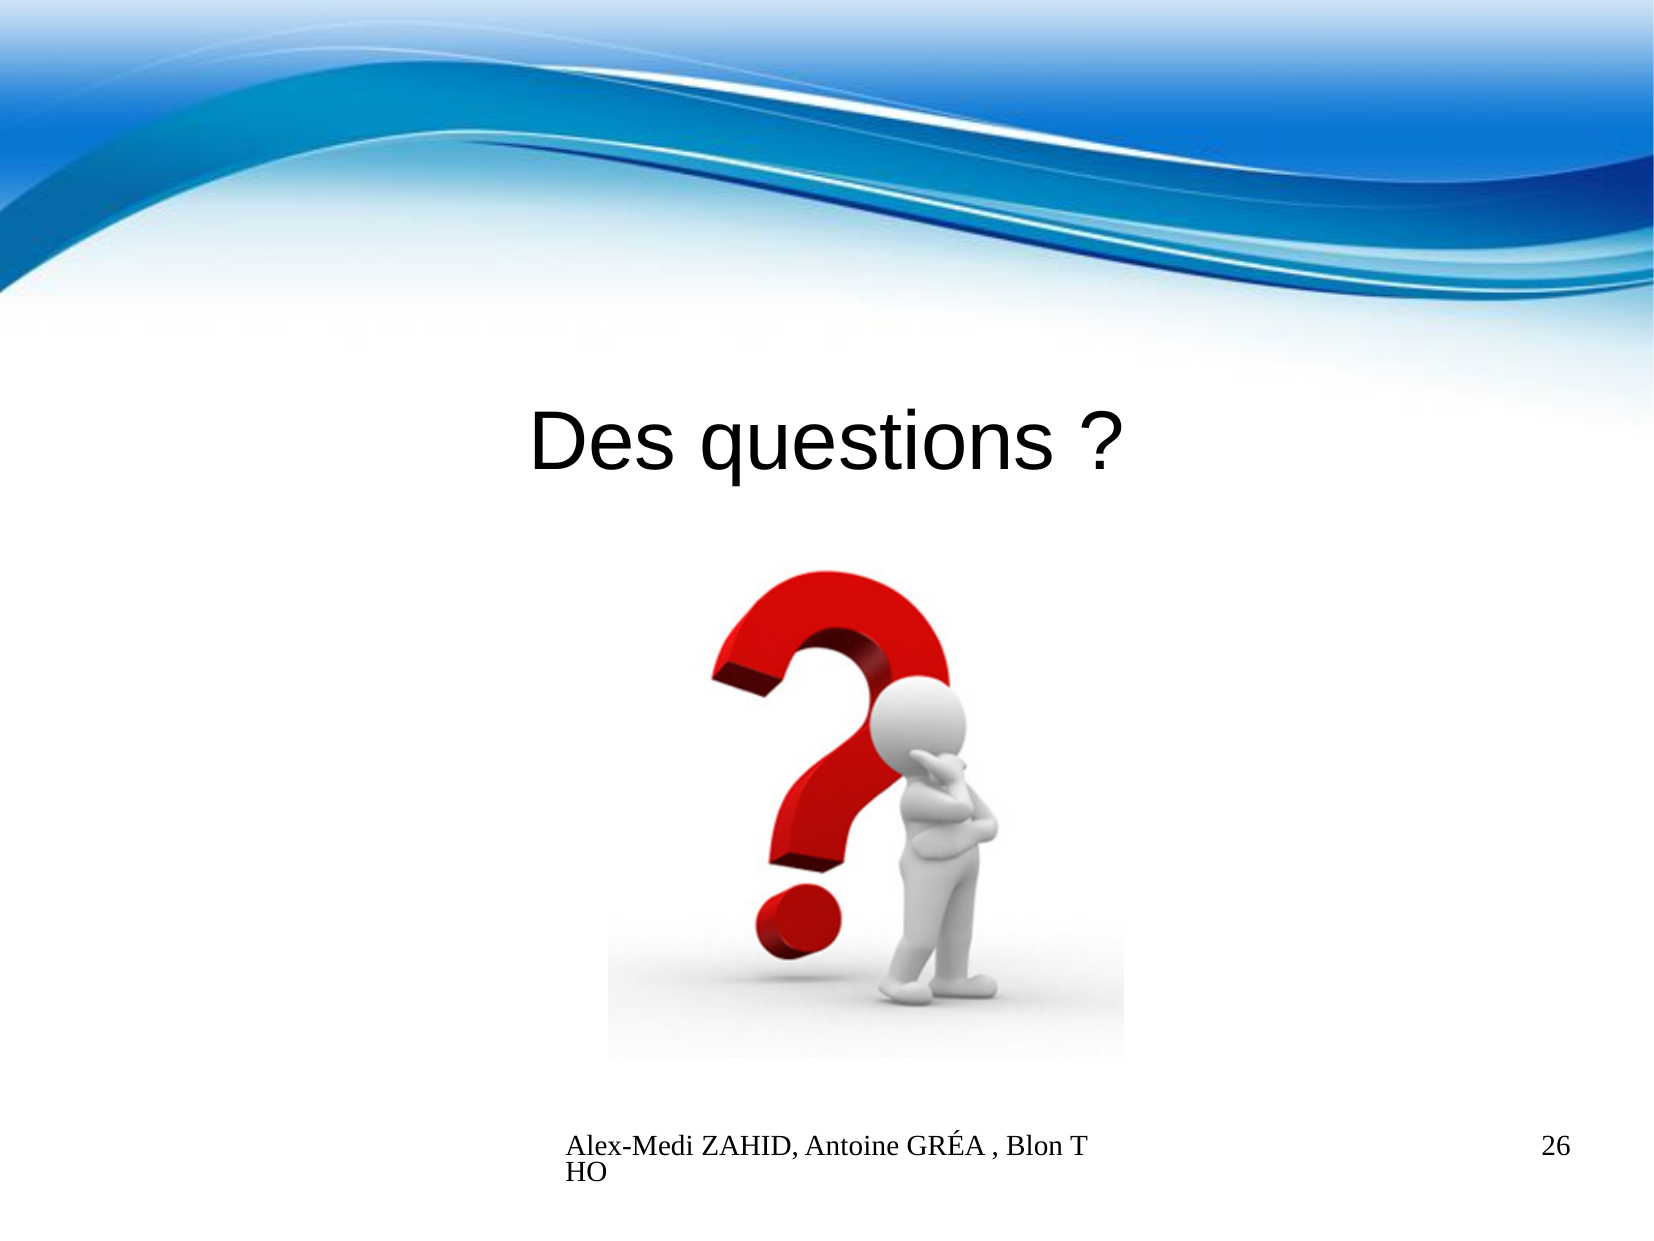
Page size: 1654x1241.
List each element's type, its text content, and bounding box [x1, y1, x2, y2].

picture [0, 0, 1654, 1241]
list Des questions ? [82, 290, 1571, 1109]
